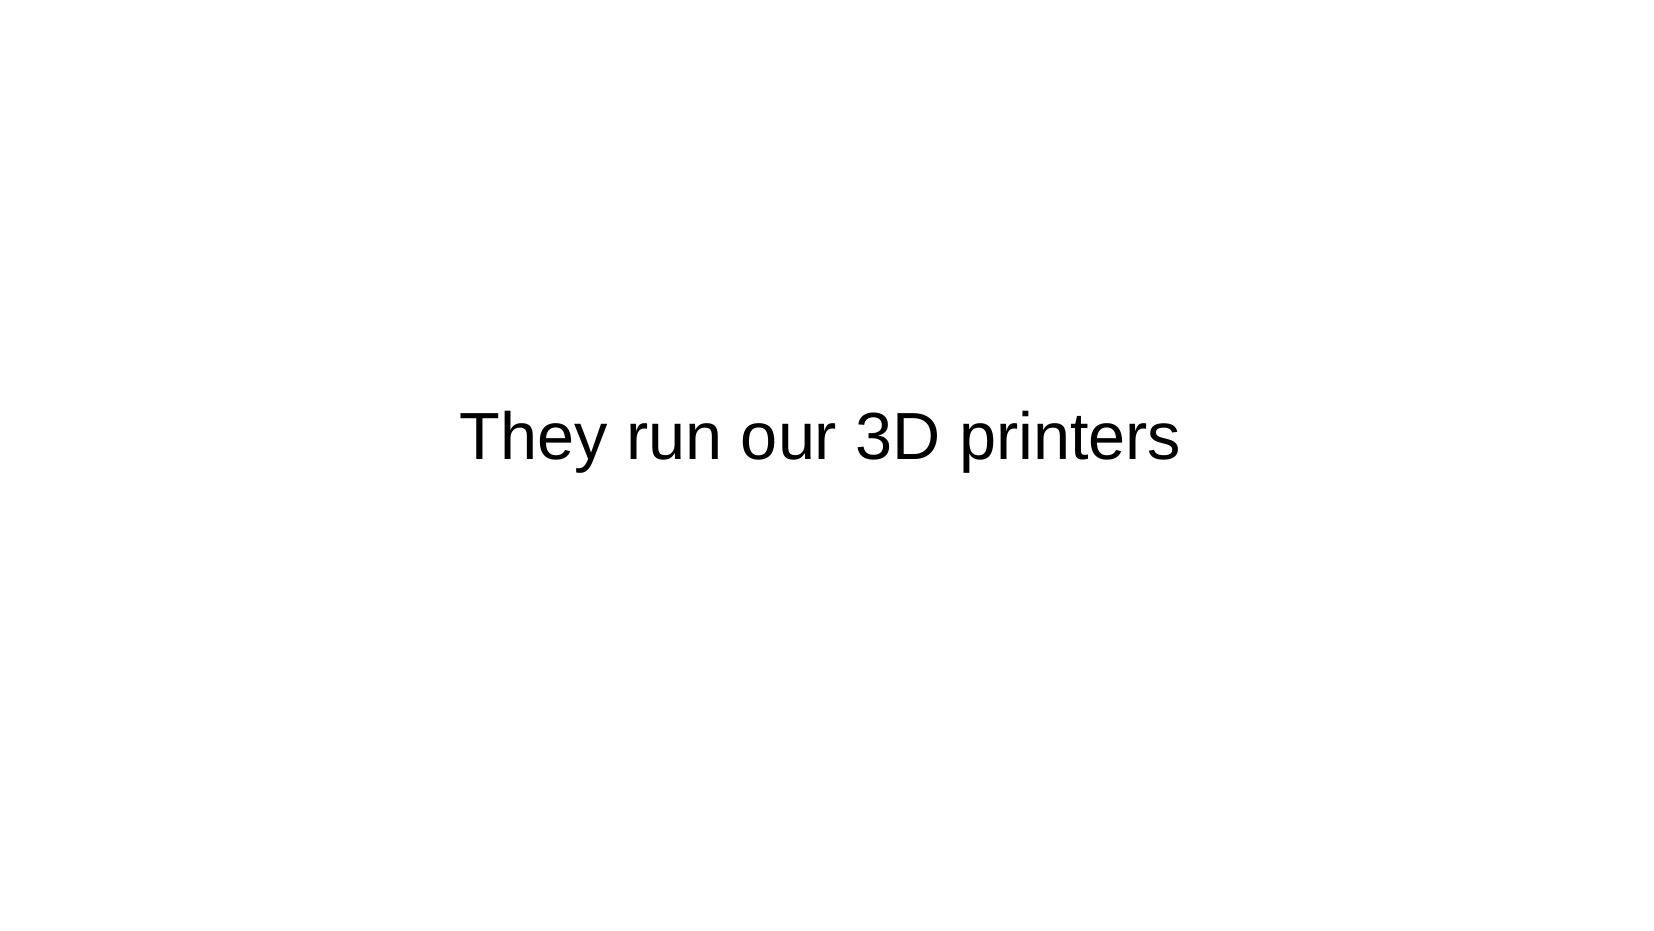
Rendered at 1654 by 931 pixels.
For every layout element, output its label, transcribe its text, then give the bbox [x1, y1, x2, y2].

subtitle They run our 3D printers [76, 76, 1565, 797]
